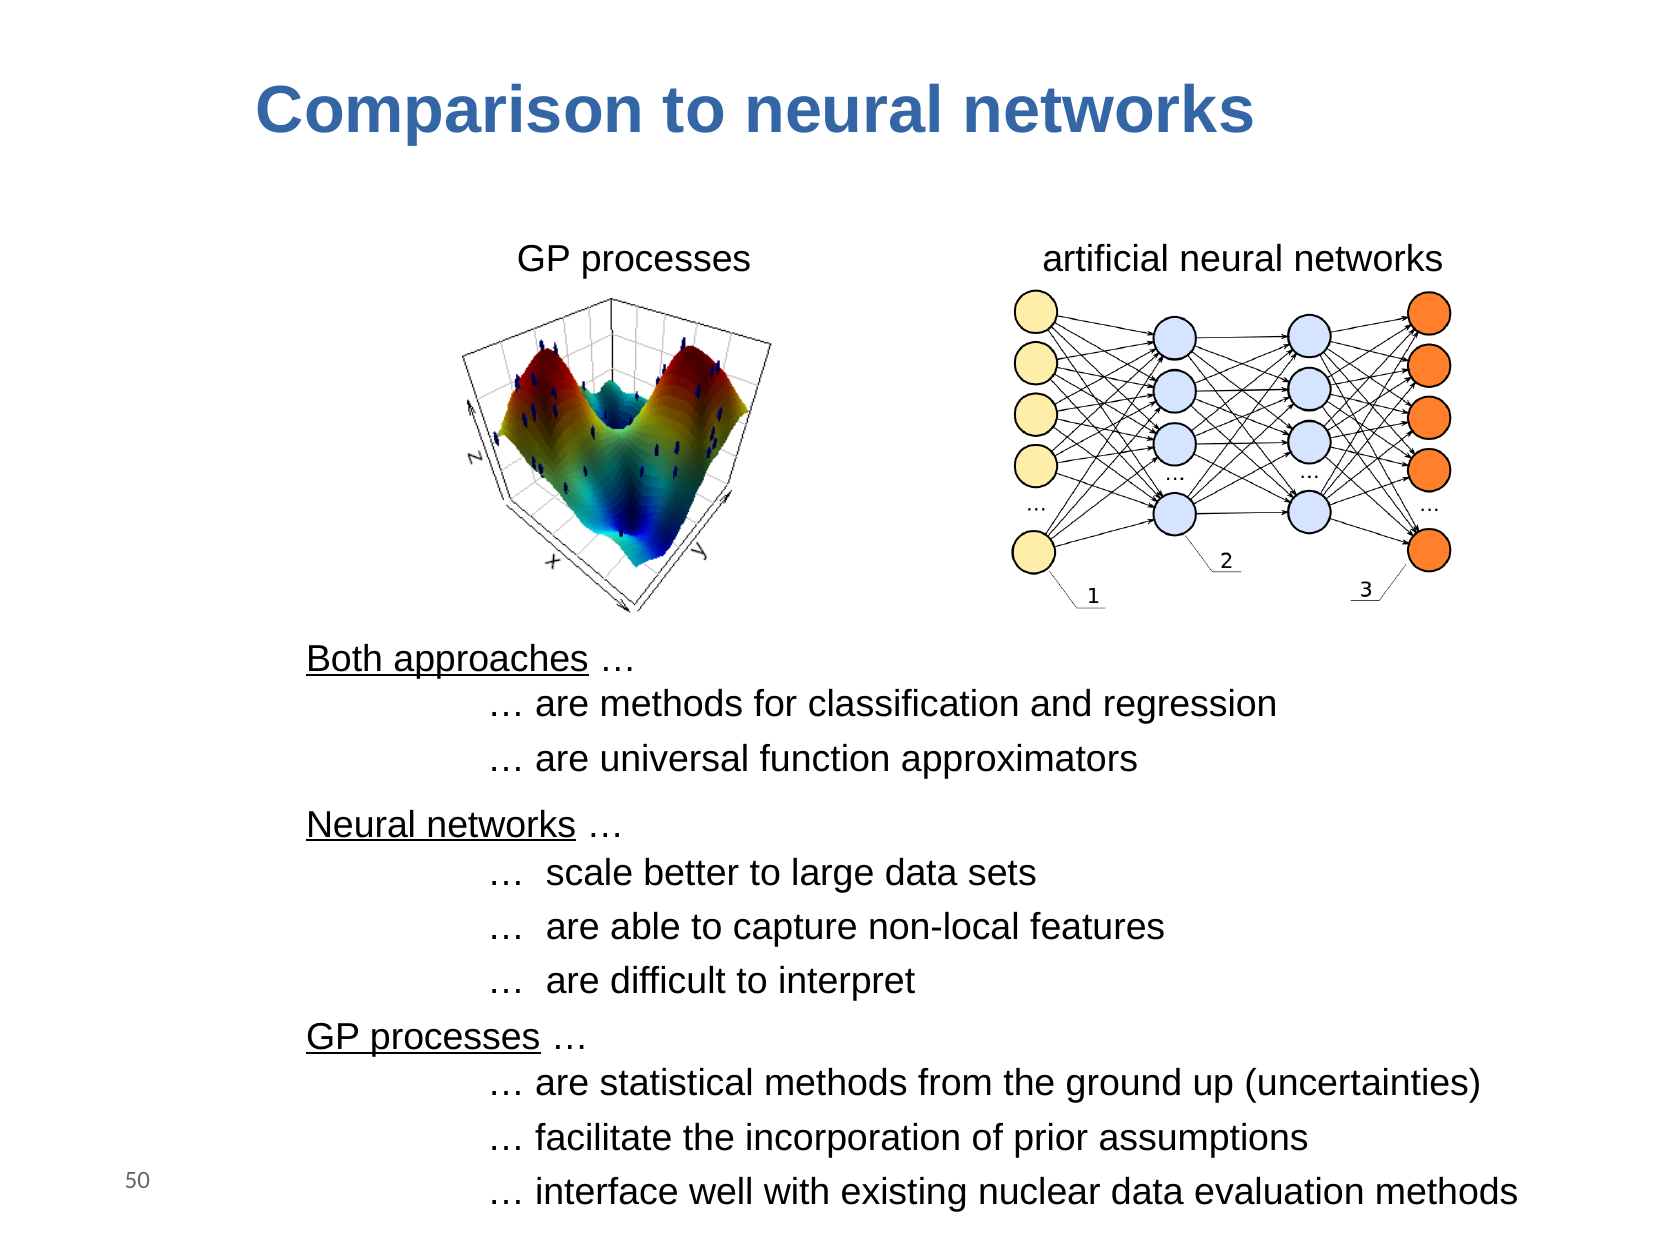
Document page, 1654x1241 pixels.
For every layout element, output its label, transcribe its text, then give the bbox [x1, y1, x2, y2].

text_box … interface well with existing nuclear data evaluation methods [472, 1163, 1534, 1221]
title Comparison to neural networks [147, 5, 1365, 213]
text_box … are able to capture non-local features [472, 898, 1181, 955]
text_box GP processes [502, 230, 767, 288]
text_box Both approaches … [291, 630, 663, 688]
text_box GP processes … [291, 1008, 614, 1066]
text_box … are difficult to interpret [472, 952, 931, 1010]
text_box … are methods for classification and regression [472, 675, 1293, 733]
text_box artificial neural networks [1027, 230, 1459, 288]
picture [450, 286, 780, 626]
text_box … are universal function approximators [472, 729, 1164, 787]
text_box … are statistical methods from the ground up (uncertainties) [472, 1054, 1497, 1112]
text_box Neural networks … [291, 795, 650, 853]
text_box … scale better to large data sets [472, 843, 1052, 898]
text_box … facilitate the incorporation of prior assumptions [472, 1108, 1324, 1163]
picture [974, 236, 1526, 626]
